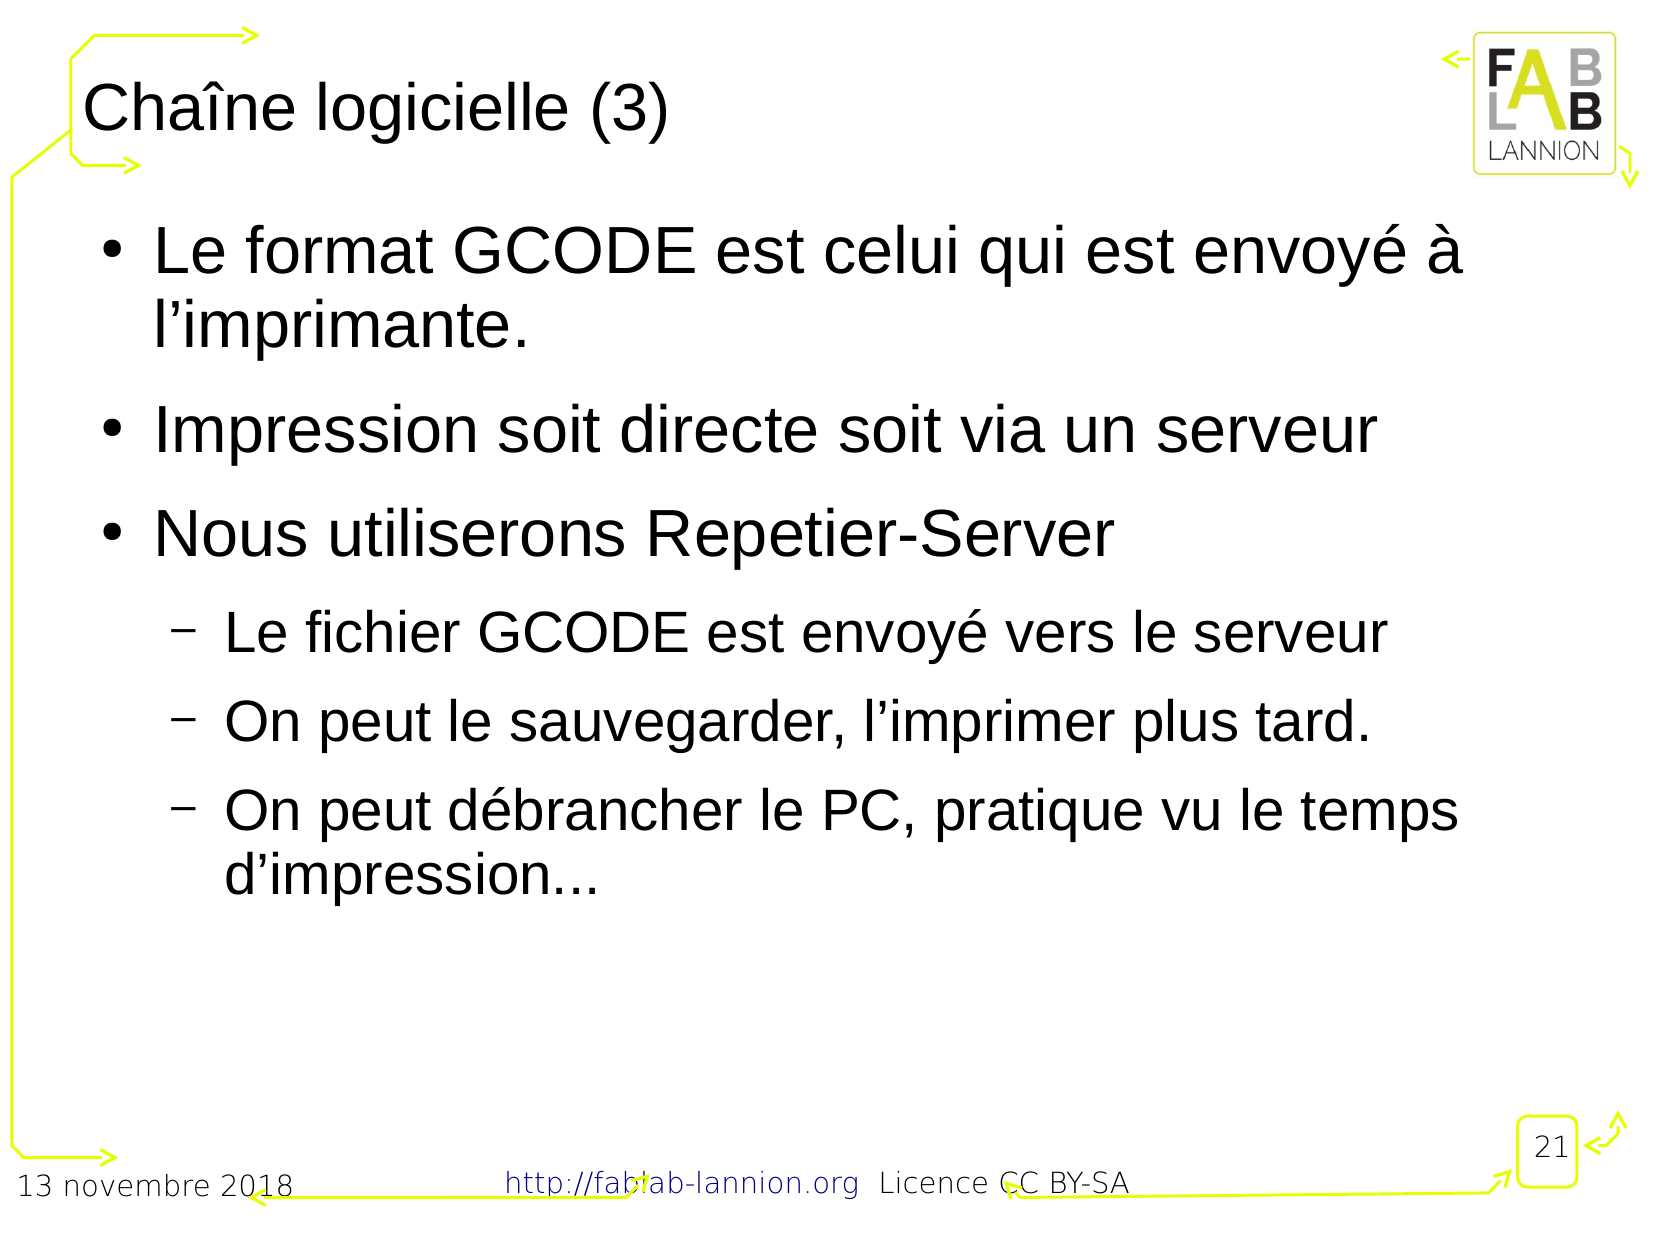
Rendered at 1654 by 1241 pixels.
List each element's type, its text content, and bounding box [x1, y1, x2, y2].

picture [1470, 29, 1619, 178]
title Chaîne logicielle (3) [82, 49, 1441, 166]
list Le format GCODE est celui qui est envoyé à l’imprimante. Impression soit directe soit via un serveur Nous utiliserons Repetier-Server Le fichier GCODE est envoyé vers le serveur On peut le sauvegarder, l’imprimer plus tard. On peut débrancher le PC, pratique vu le temps d’impression... [82, 212, 1571, 1010]
